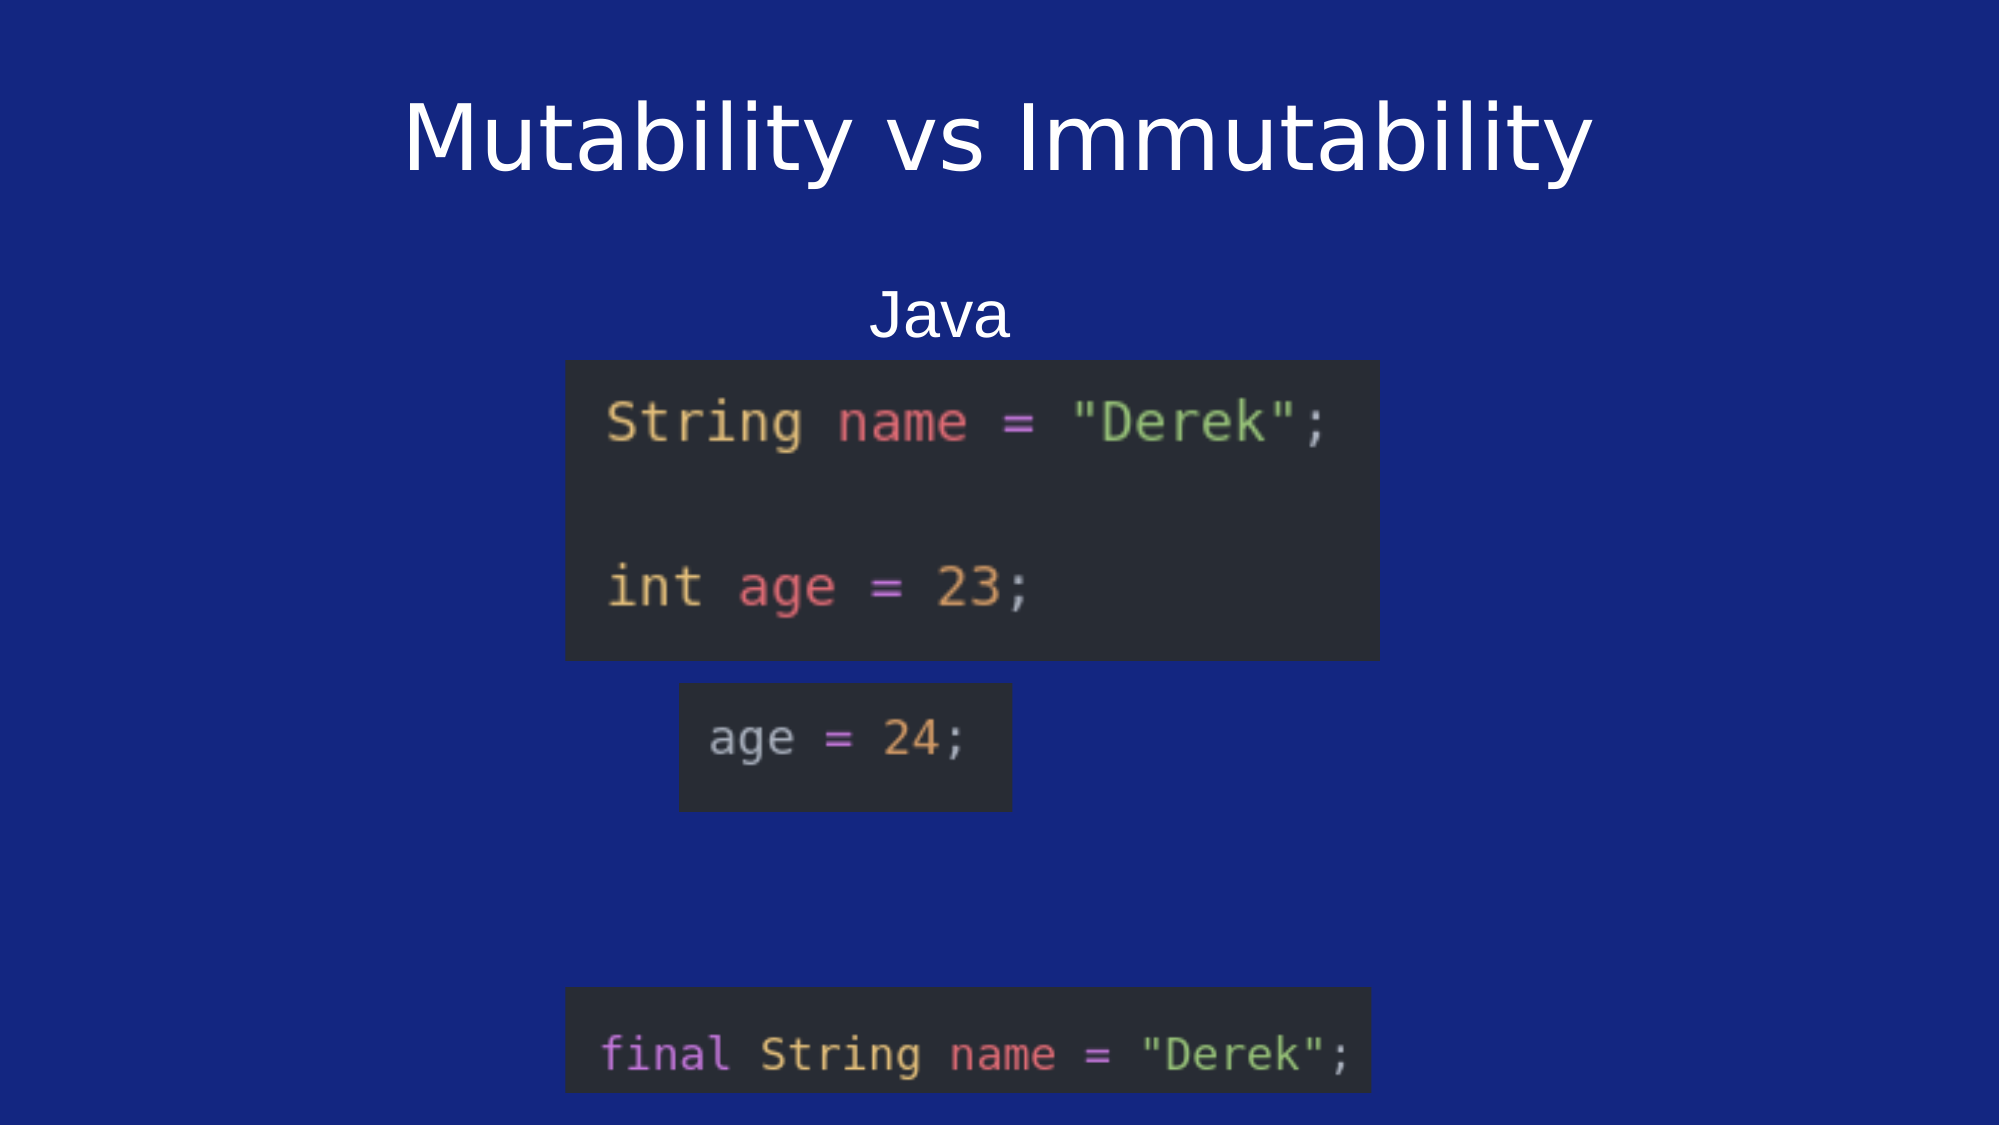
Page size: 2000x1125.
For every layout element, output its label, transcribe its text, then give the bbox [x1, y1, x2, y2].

text_box Java [855, 270, 1591, 360]
picture [679, 683, 1013, 812]
title Mutability vs Immutability [99, 44, 1900, 233]
picture [565, 360, 1381, 661]
picture [565, 987, 1372, 1093]
